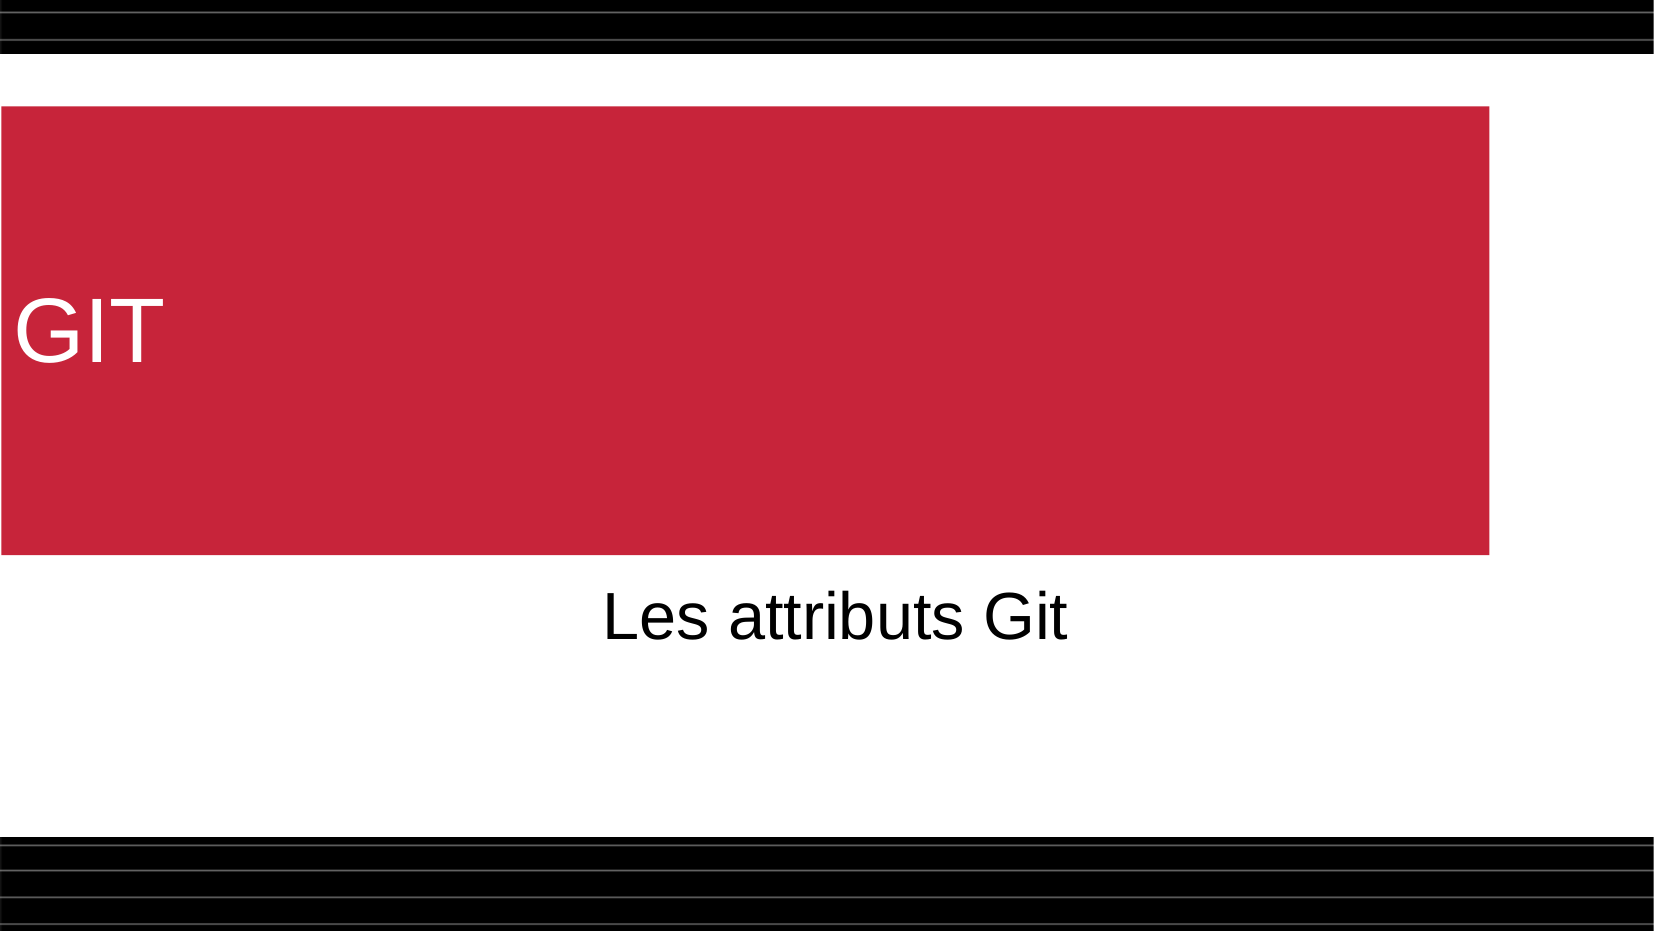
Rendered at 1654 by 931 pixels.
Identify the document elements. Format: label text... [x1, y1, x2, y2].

picture [0, 0, 1654, 54]
subtitle Les attributs Git [602, 578, 1465, 792]
title GIT [1, 106, 1490, 556]
picture [0, 837, 1654, 931]
